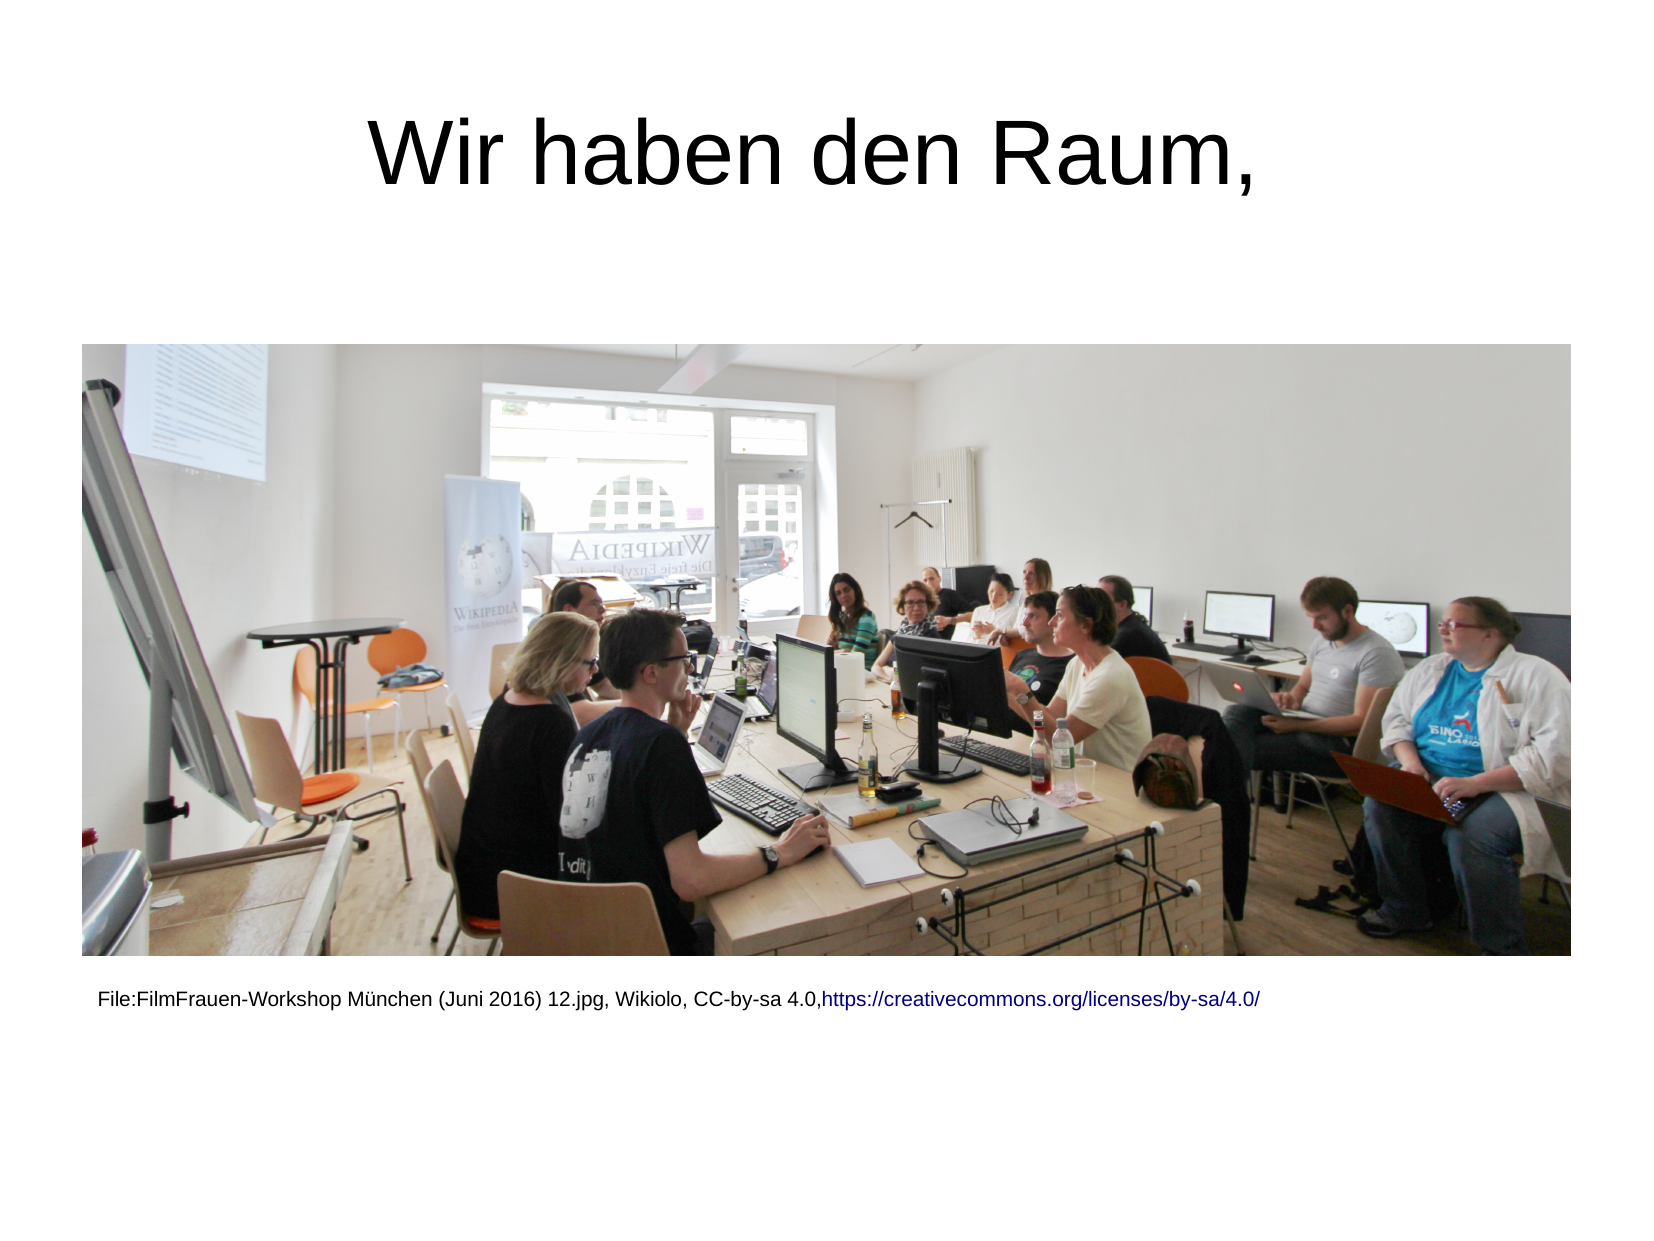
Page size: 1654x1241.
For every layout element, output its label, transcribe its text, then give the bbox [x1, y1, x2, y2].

text_box File:FilmFrauen-Workshop München (Juni 2016) 12.jpg, Wikiolo, CC-by-sa 4.0,https://creativecommons.org/licenses/by-sa/4.0/ [82, 980, 1571, 1028]
title Wir haben den Raum, [82, 49, 1571, 257]
picture [82, 344, 1571, 956]
